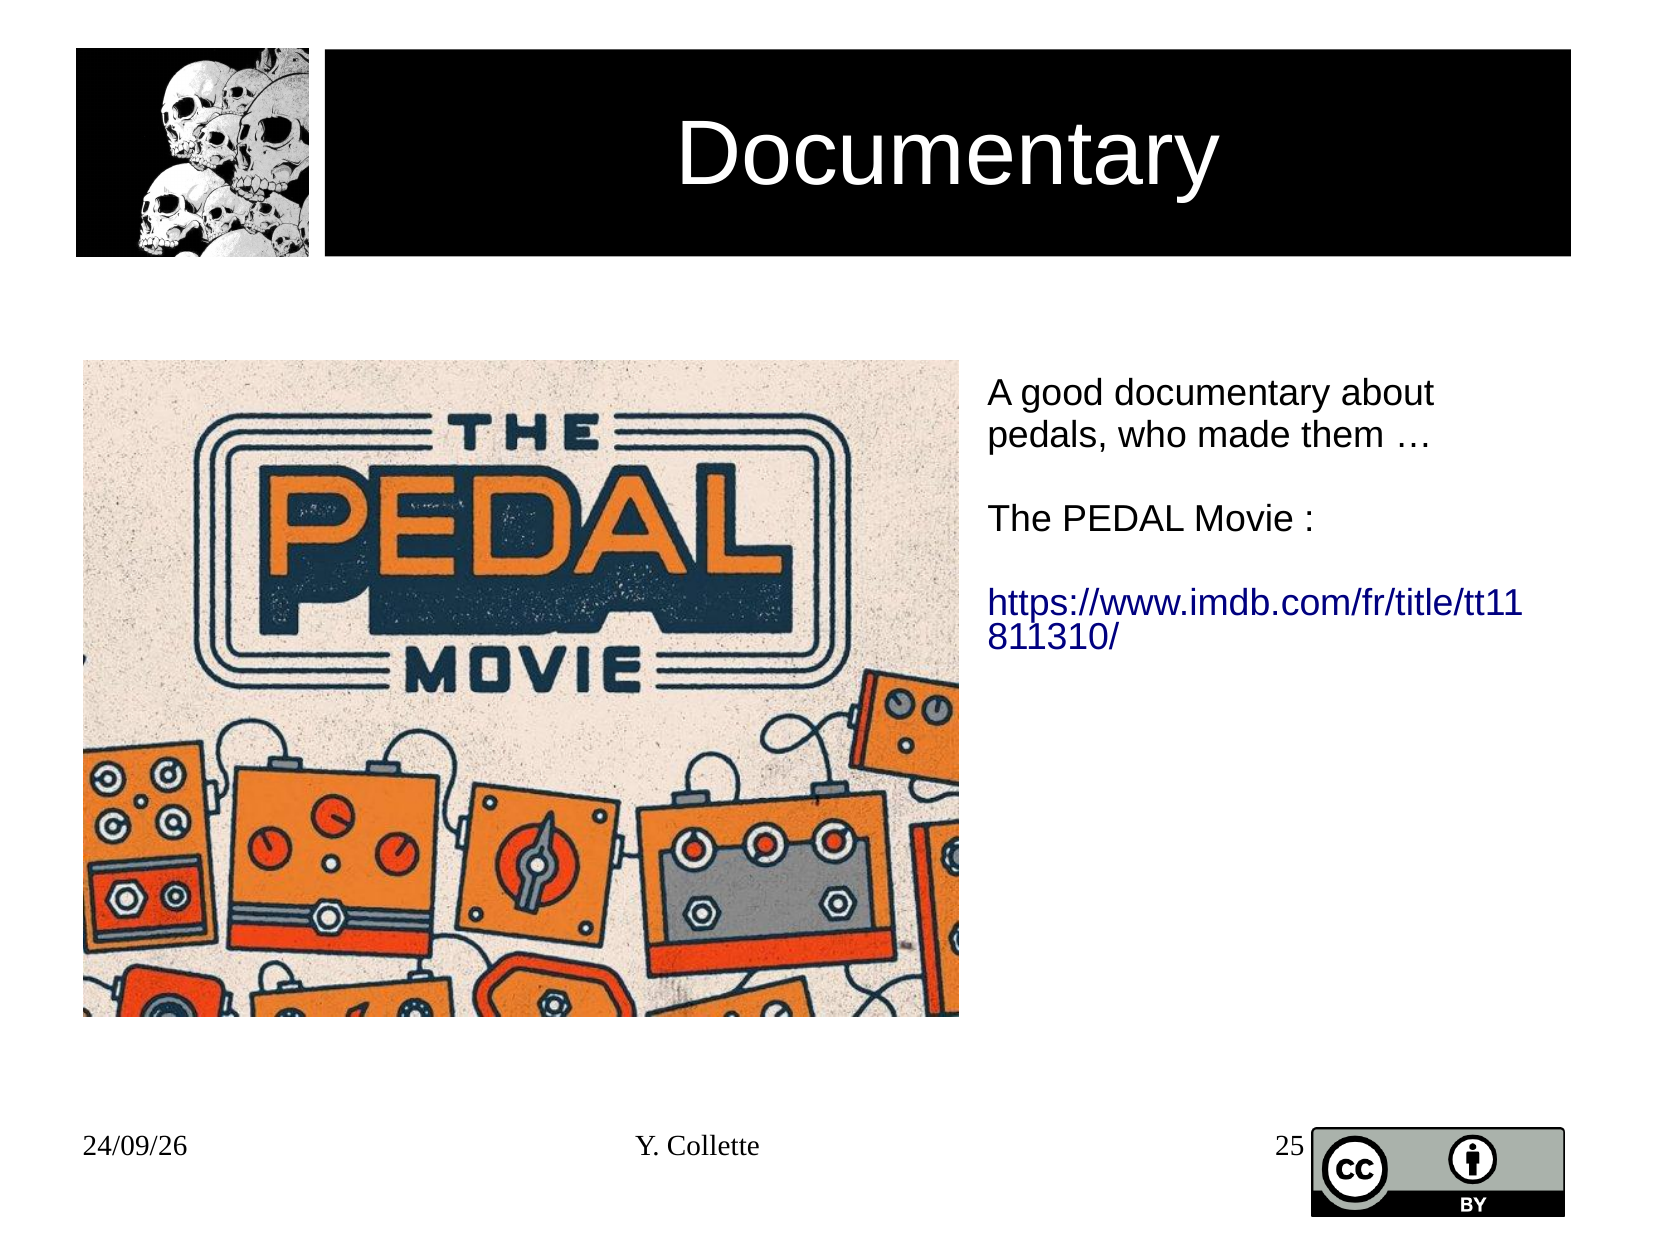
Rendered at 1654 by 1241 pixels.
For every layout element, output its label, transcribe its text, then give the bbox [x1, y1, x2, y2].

picture [76, 48, 309, 257]
title Documentary [324, 49, 1571, 257]
picture [83, 360, 959, 1017]
picture [1311, 1127, 1565, 1217]
text_box A good documentary about pedals, who made them … The PEDAL Movie : https://www.imdb.com/fr/title/tt11811310/ [972, 363, 1554, 673]
